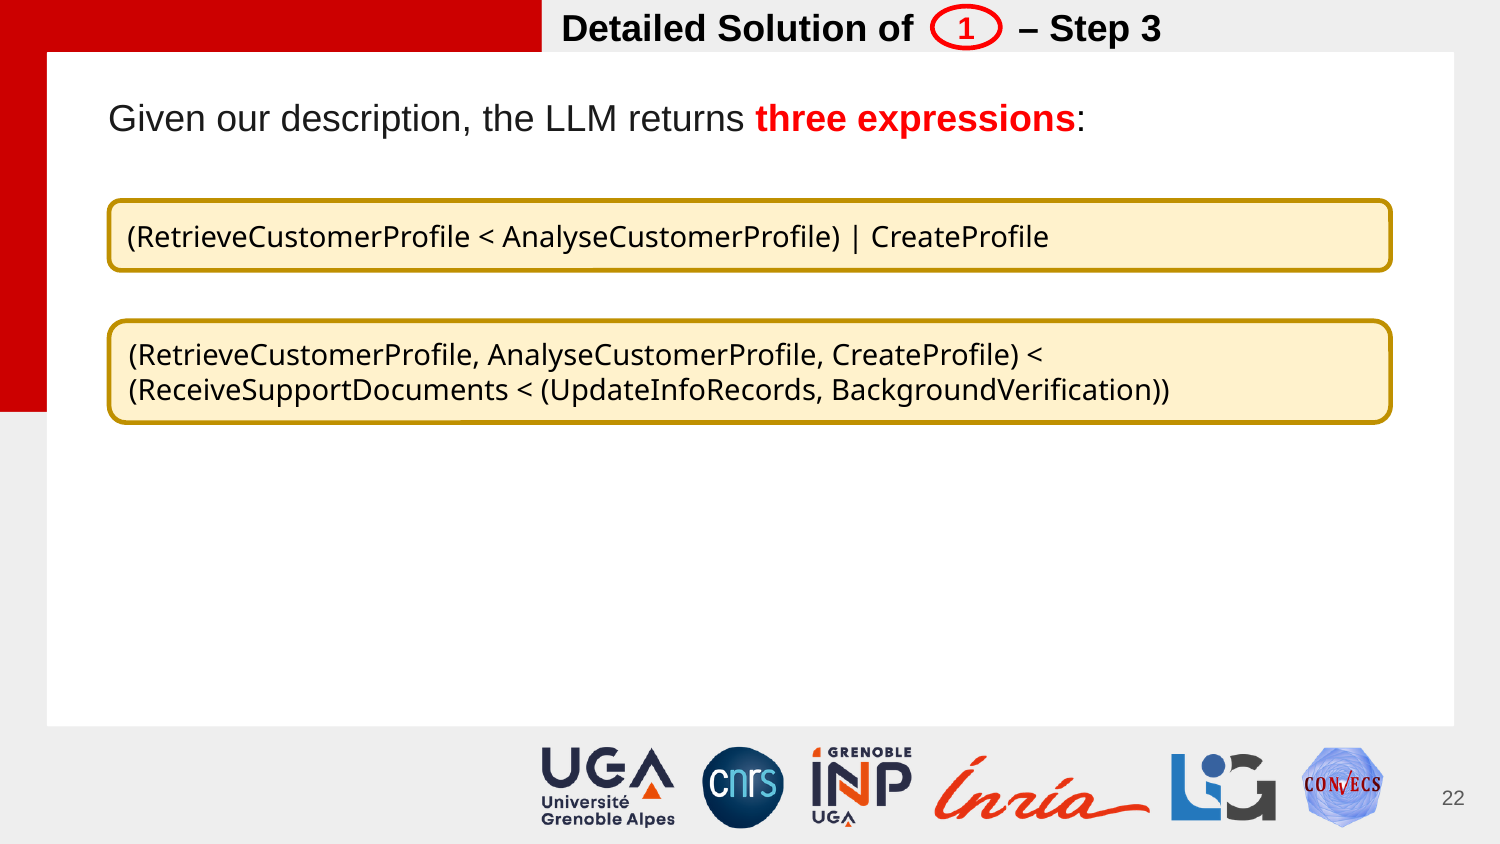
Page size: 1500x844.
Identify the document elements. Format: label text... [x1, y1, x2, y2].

text_box (RetrieveCustomerProfile, AnalyseCustomerProfile, CreateProfile) < (ReceiveSupportDocuments < (UpdateInfoRecords, BackgroundVerification)) [109, 320, 1391, 423]
text_box (RetrieveCustomerProfile < AnalyseCustomerProfile) | CreateProfile [109, 200, 1391, 271]
text_box Detailed Solution of – Step 3 [546, 0, 1441, 55]
text_box 1 [932, 6, 1001, 49]
picture [0, 0, 1500, 844]
text_box Given our description, the LLM returns three expressions: [93, 90, 1377, 146]
slide_number <numéro> [1389, 764, 1480, 830]
